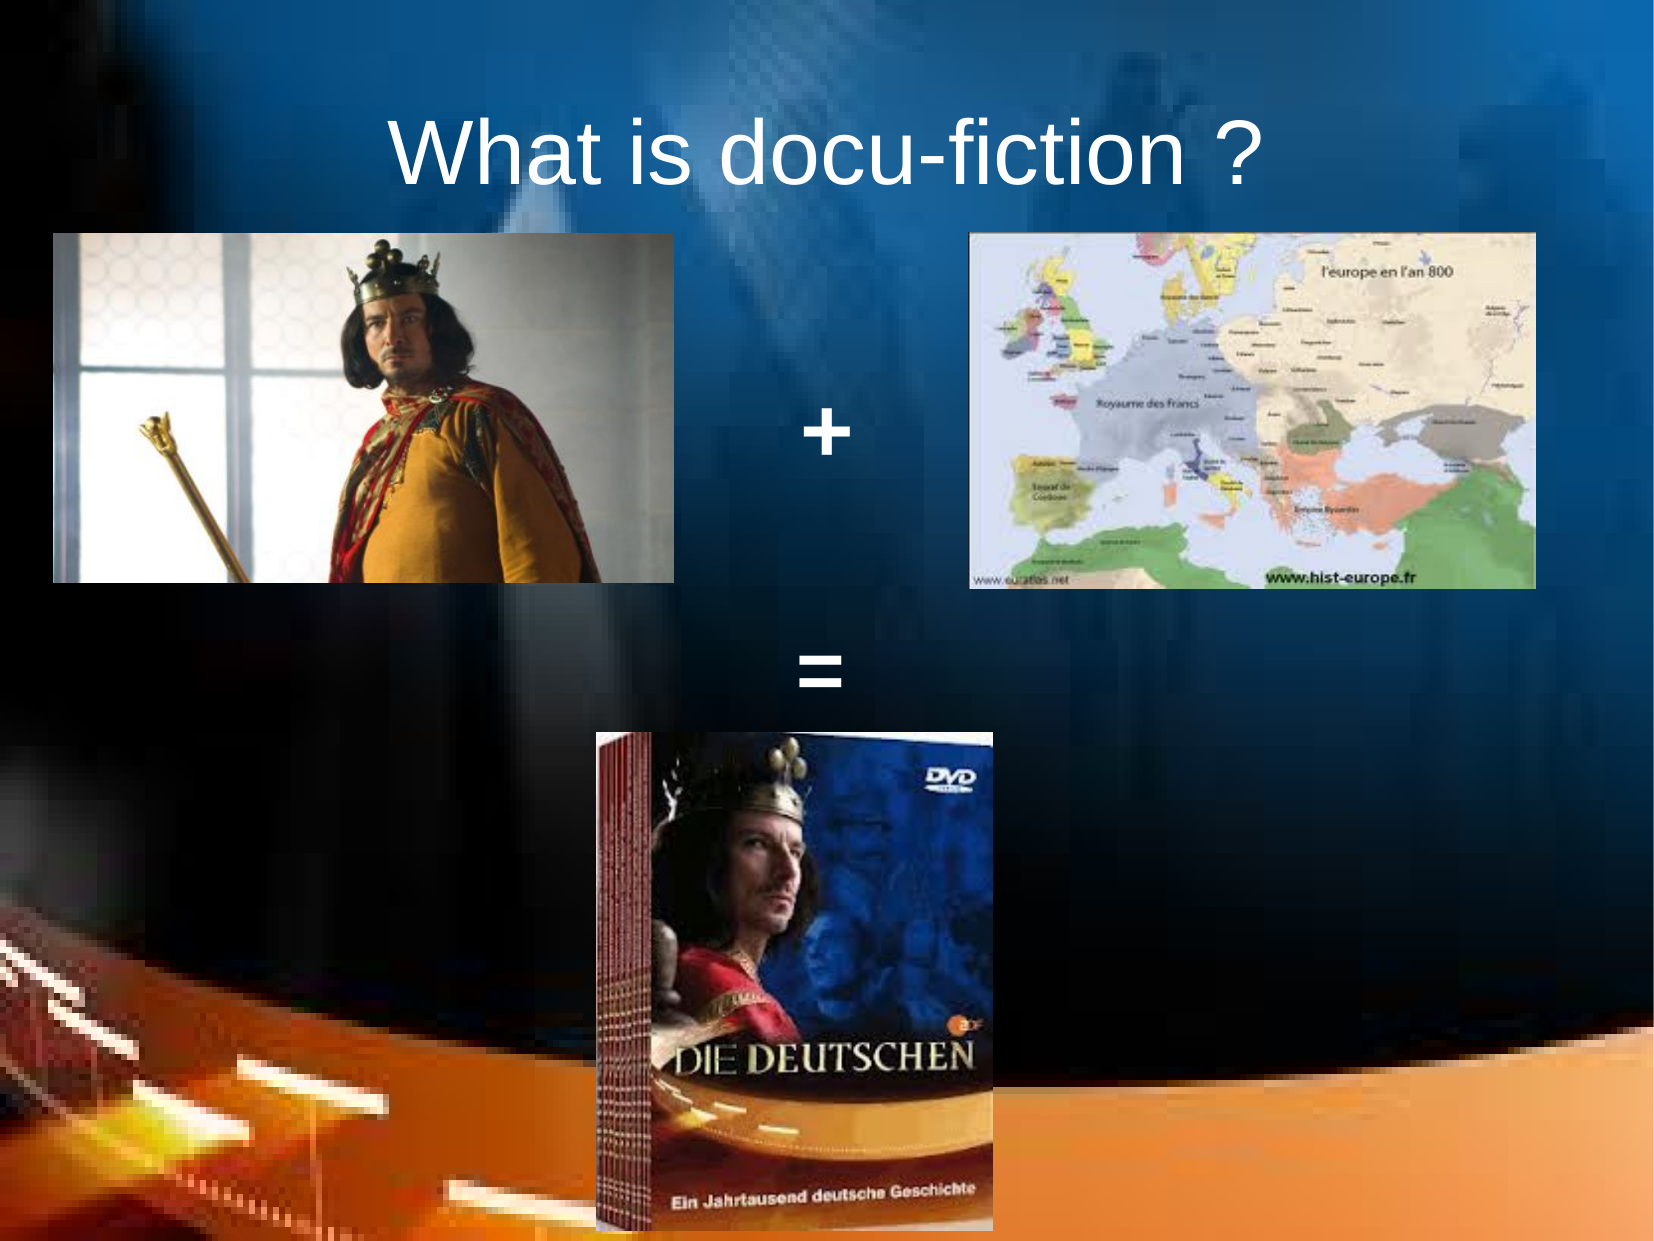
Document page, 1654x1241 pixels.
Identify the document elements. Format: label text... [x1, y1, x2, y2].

picture [0, 0, 1654, 1241]
text_box = [708, 616, 934, 725]
text_box + [755, 366, 898, 497]
title What is docu-fiction ? [82, 49, 1571, 257]
